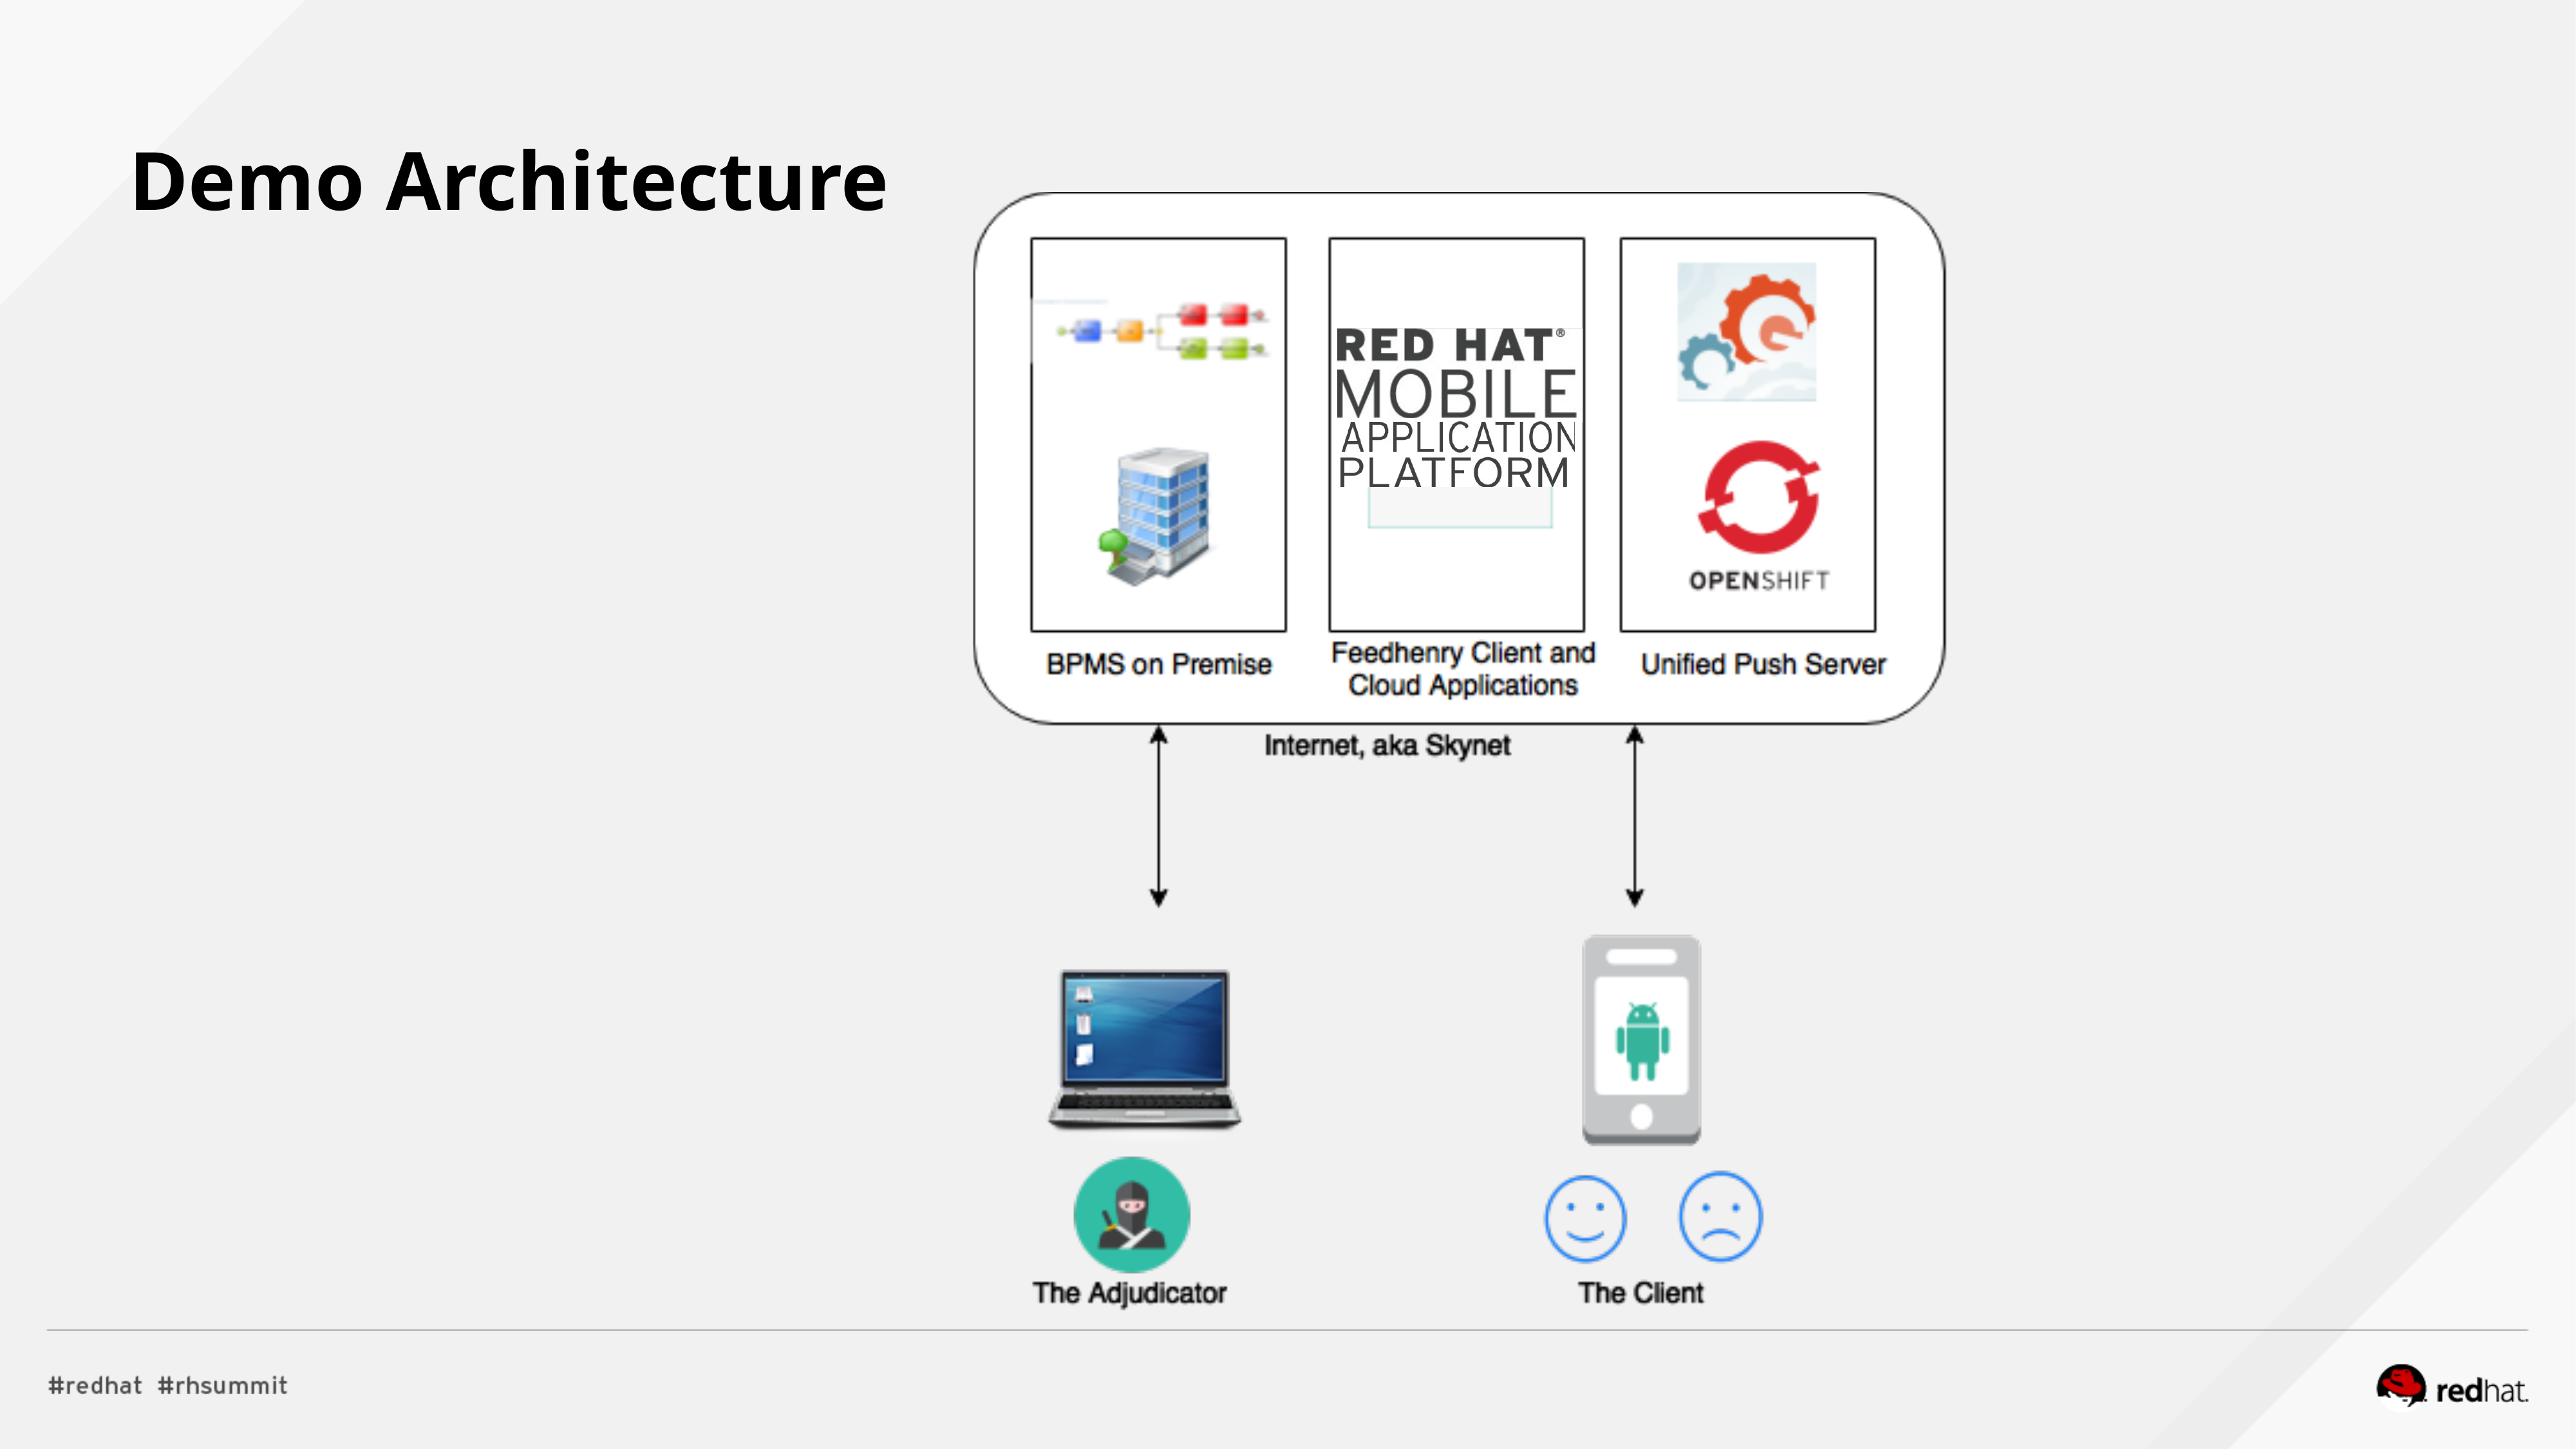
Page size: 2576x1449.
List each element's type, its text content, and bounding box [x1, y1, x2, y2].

title Demo Architecture [129, 57, 2447, 300]
picture [0, 0, 2576, 1449]
